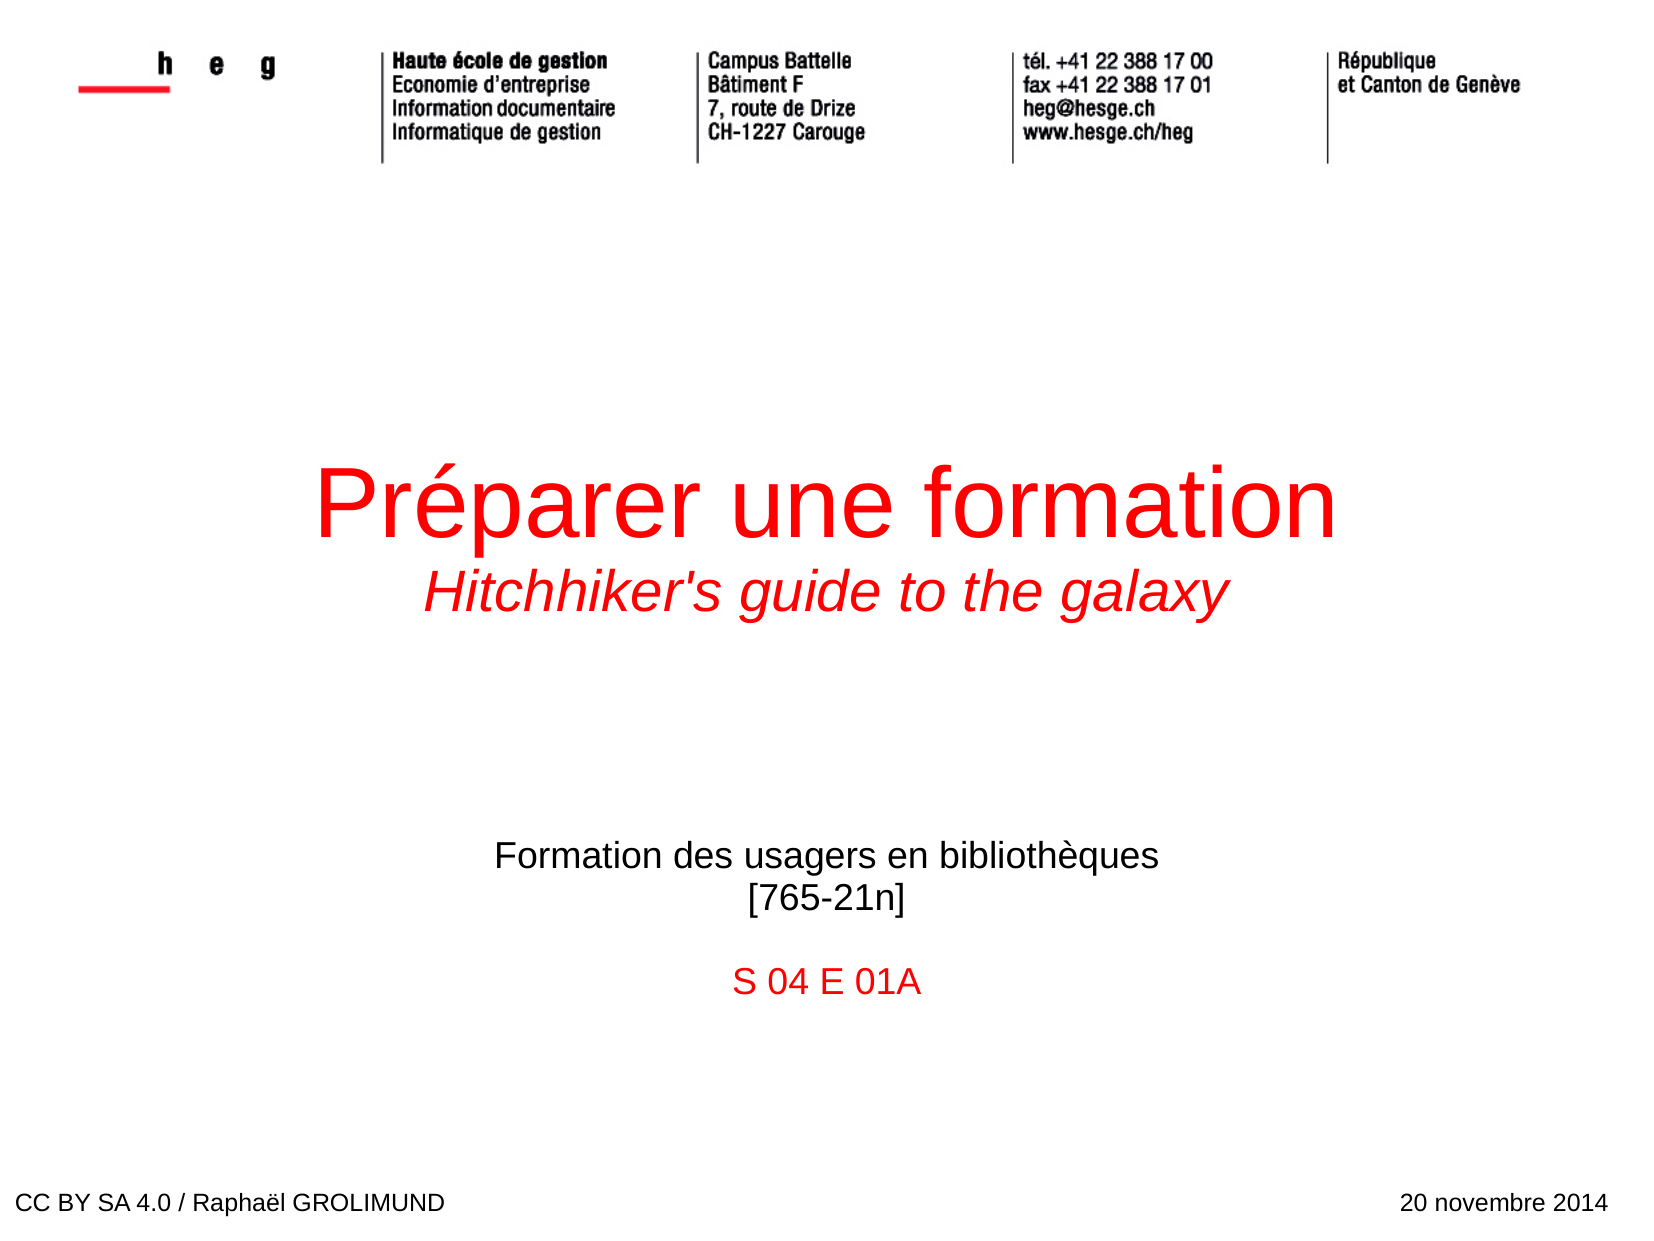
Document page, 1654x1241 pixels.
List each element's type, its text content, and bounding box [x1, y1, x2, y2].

text_box Préparer une formation Hitchhiker's guide to the galaxy [147, 439, 1506, 632]
text_box CC BY SA 4.0 / Raphaël GROLIMUND 20 novembre 2014 [0, 1181, 1654, 1224]
text_box Formation des usagers en bibliothèques [765-21n] S 04 E 01A [354, 826, 1300, 1010]
picture [0, 0, 1654, 208]
